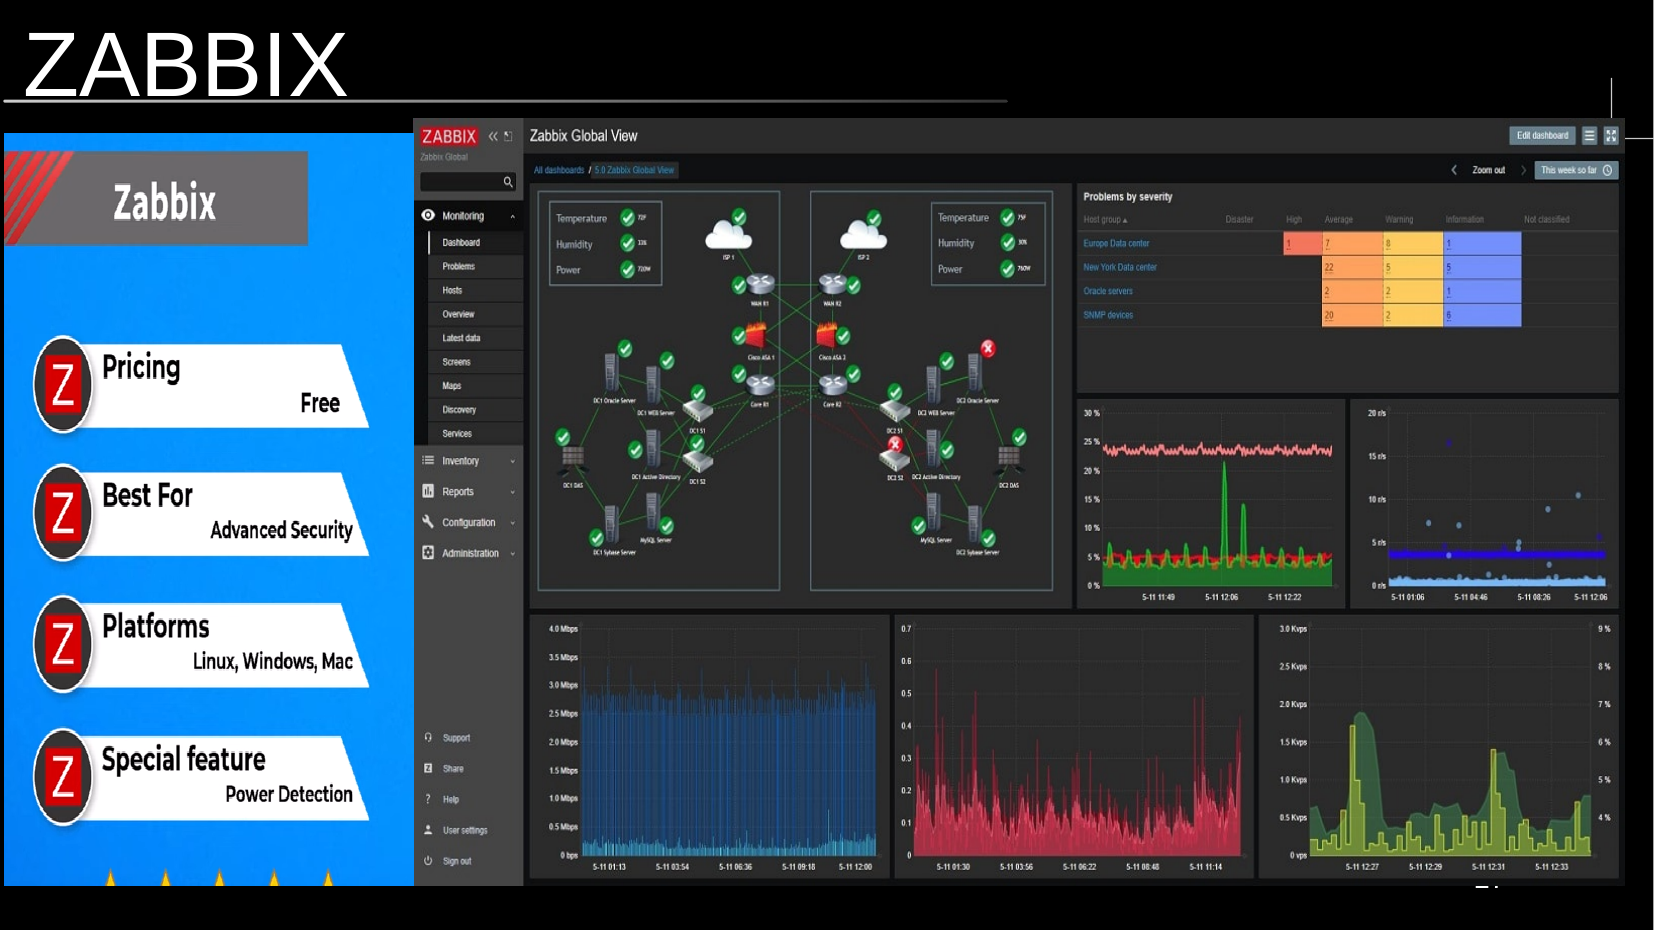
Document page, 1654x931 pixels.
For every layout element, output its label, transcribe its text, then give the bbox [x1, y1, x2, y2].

picture [4, 118, 1625, 886]
title ZABBIX [23, 11, 1589, 119]
